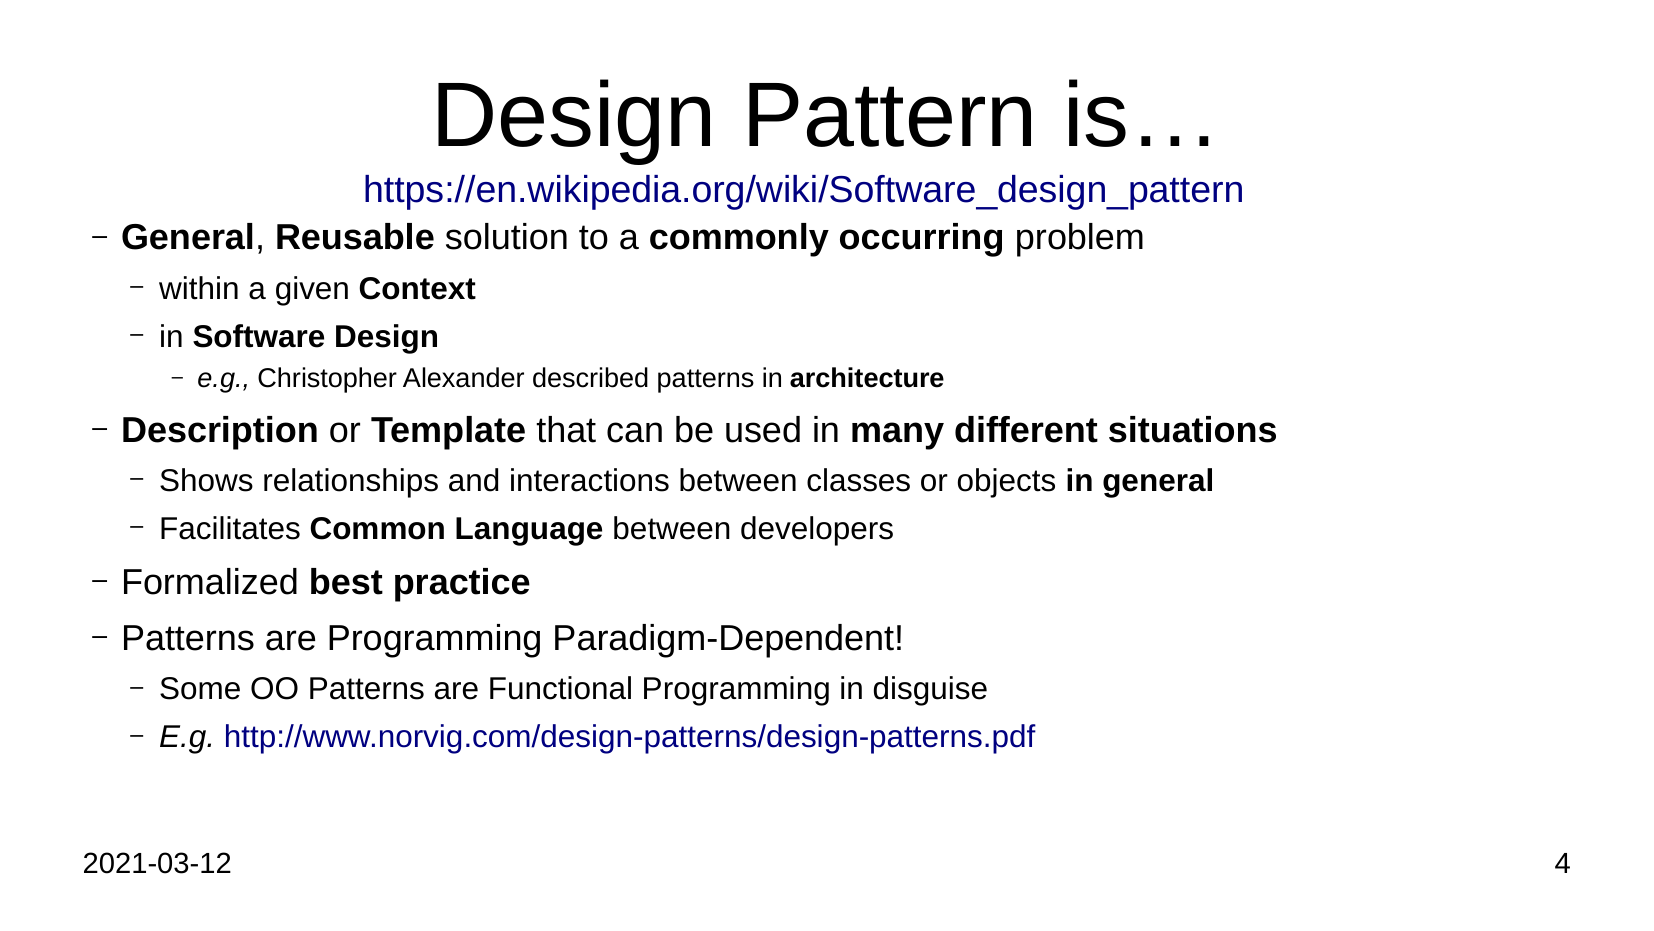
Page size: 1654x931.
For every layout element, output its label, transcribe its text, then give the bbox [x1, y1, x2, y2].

title Design Pattern is… [82, 37, 1571, 193]
text_box https://en.wikipedia.org/wiki/Software_design_pattern [348, 160, 1260, 218]
list General, Reusable solution to a commonly occurring problem within a given Context in Software Design e.g., Christopher Alexander described patterns in architecture Description or Template that can be used in many different situations Shows relationships and interactions between classes or objects in general Facilitates Common Language between developers Formalized best practice Patterns are Programming Paradigm-Dependent! Some OO Patterns are Functional Programming in disguise E.g. http://www.norvig.com/design-patterns/design-patterns.pdf [82, 217, 1571, 758]
